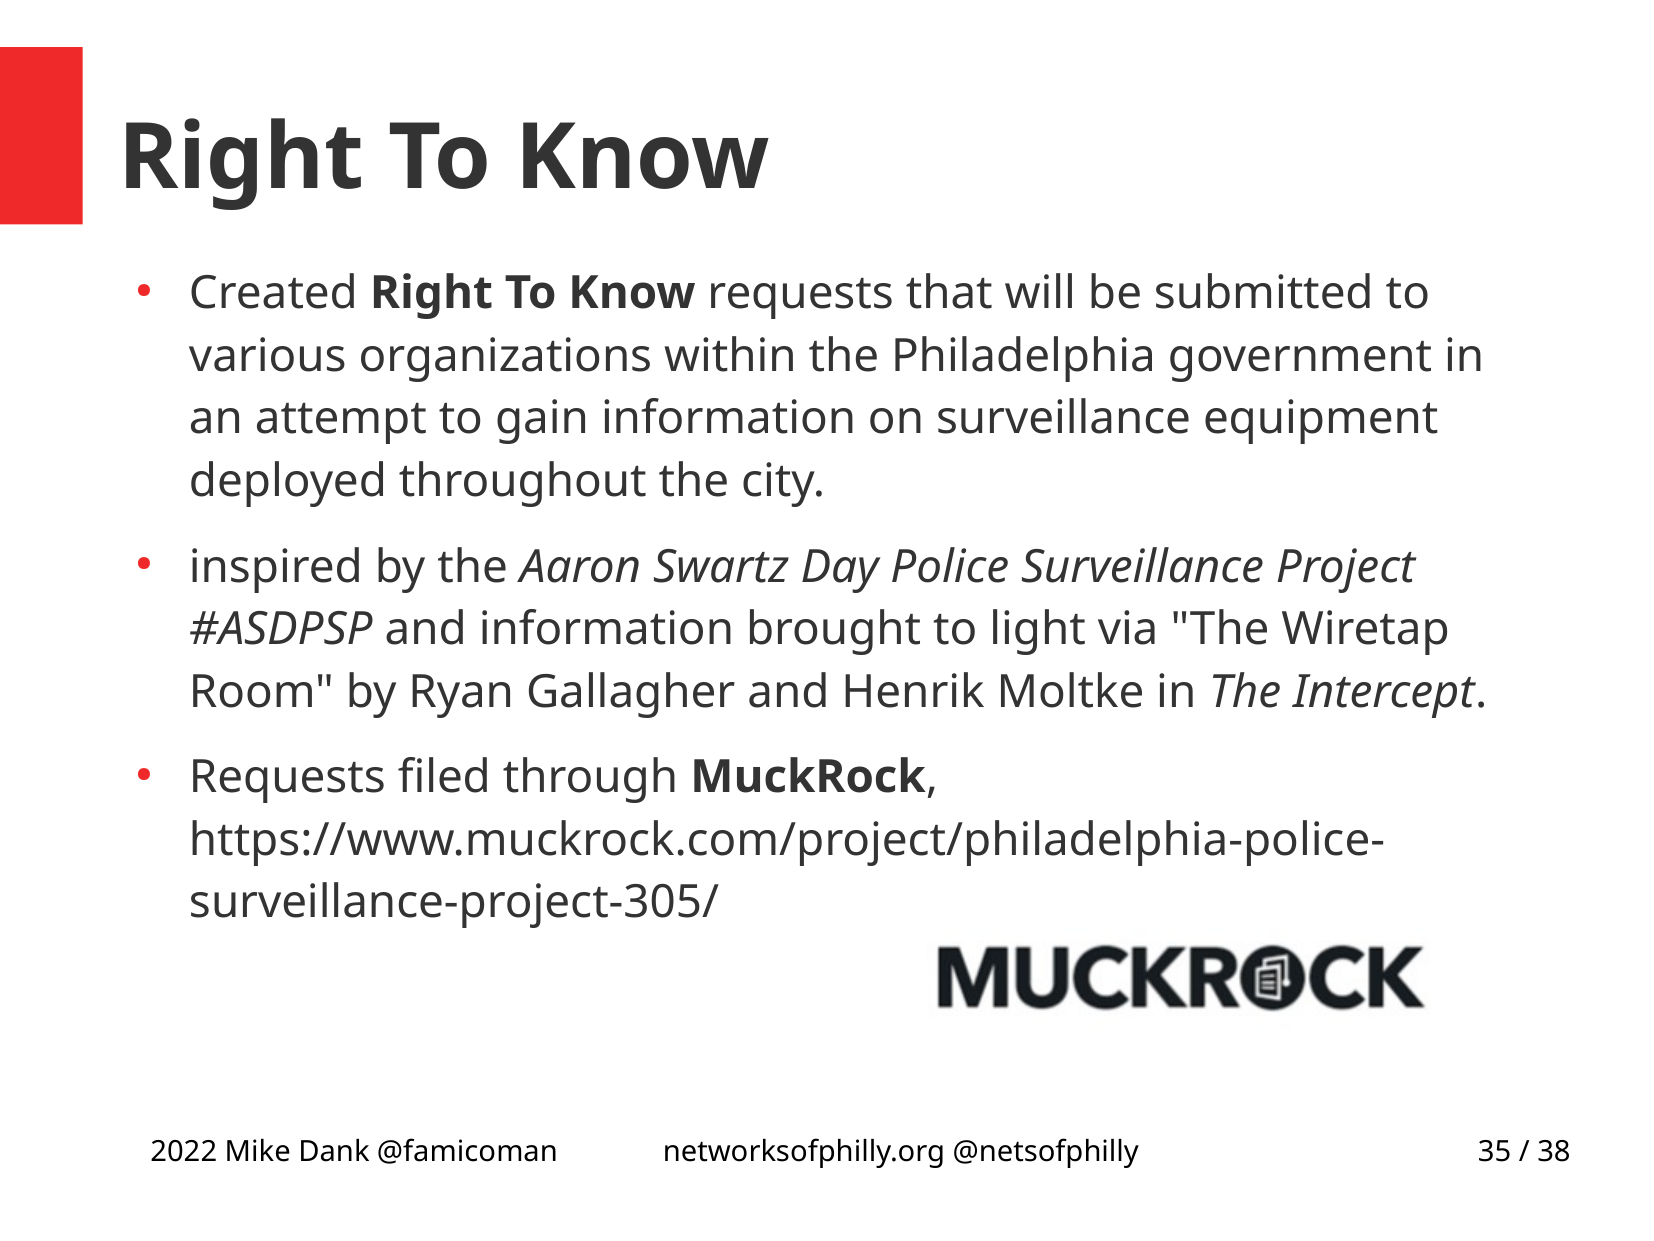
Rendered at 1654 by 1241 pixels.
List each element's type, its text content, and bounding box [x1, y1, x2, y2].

list Created Right To Know requests that will be submitted to various organizations within the Philadelphia government in an attempt to gain information on surveillance equipment deployed throughout the city. inspired by the Aaron Swartz Day Police Surveillance Project #ASDPSP and information brought to light via "The Wiretap Room" by Ryan Gallagher and Henrik Moltke in The Intercept. Requests filed through MuckRock, https://www.muckrock.com/project/philadelphia-police-surveillance-project-305/ [118, 259, 1536, 980]
picture [877, 878, 1486, 1081]
title Right To Know [118, 49, 1571, 257]
